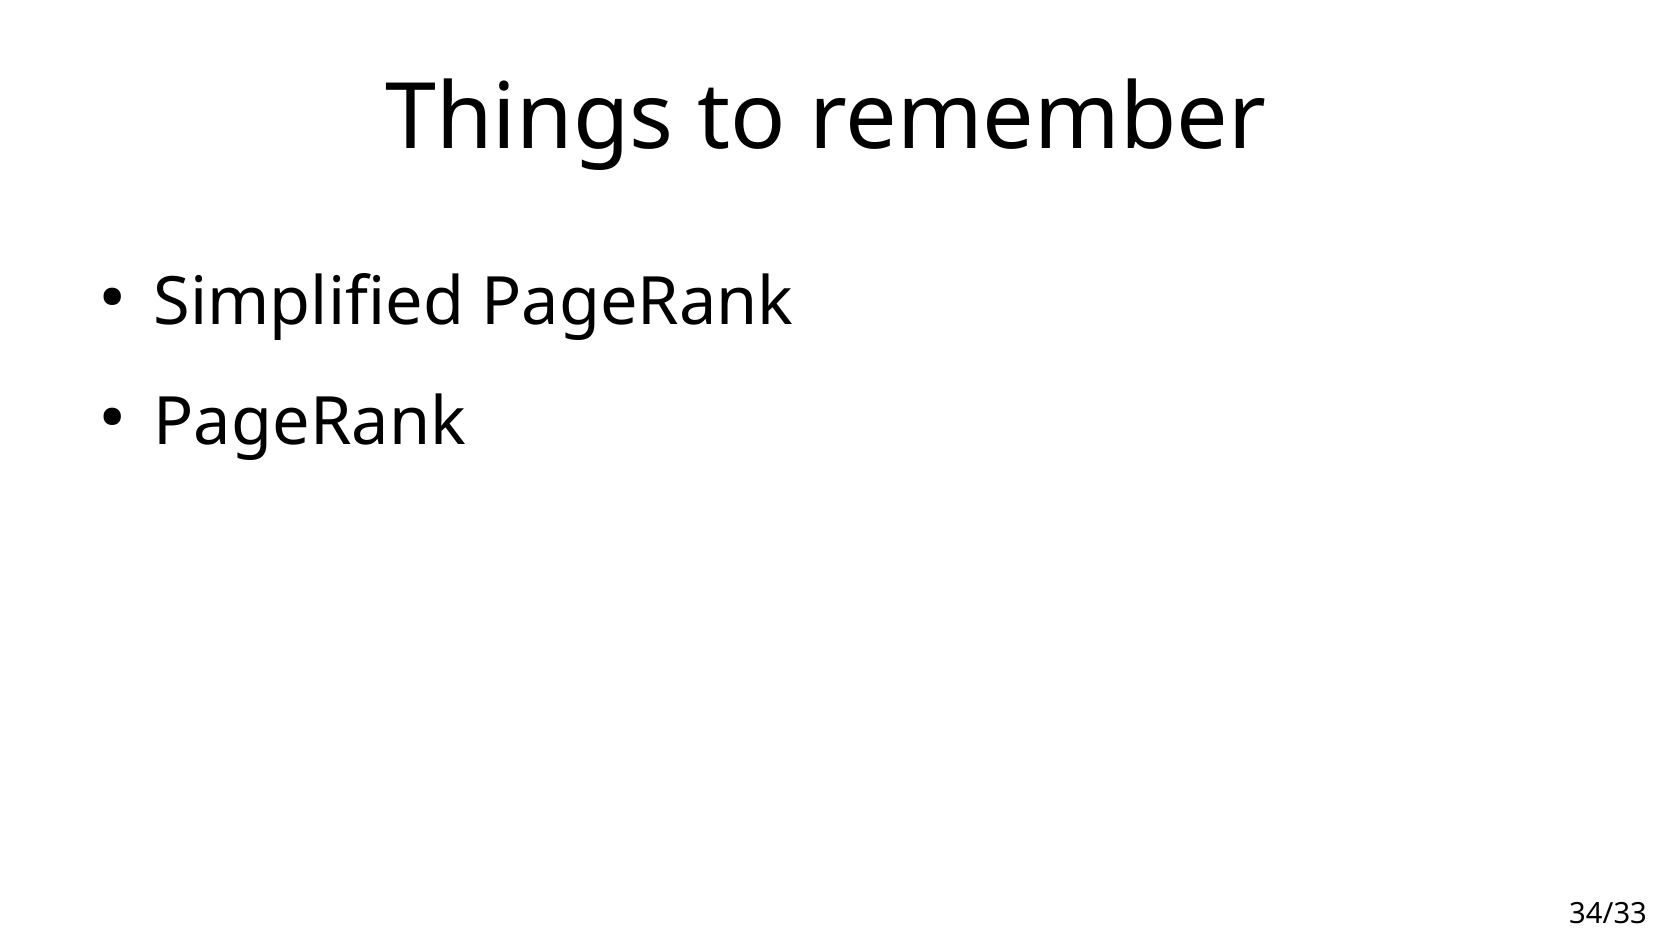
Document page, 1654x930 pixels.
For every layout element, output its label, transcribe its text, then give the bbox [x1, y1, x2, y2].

title Things to remember [82, 1, 1571, 225]
list Simplified PageRank PageRank [82, 252, 1571, 793]
